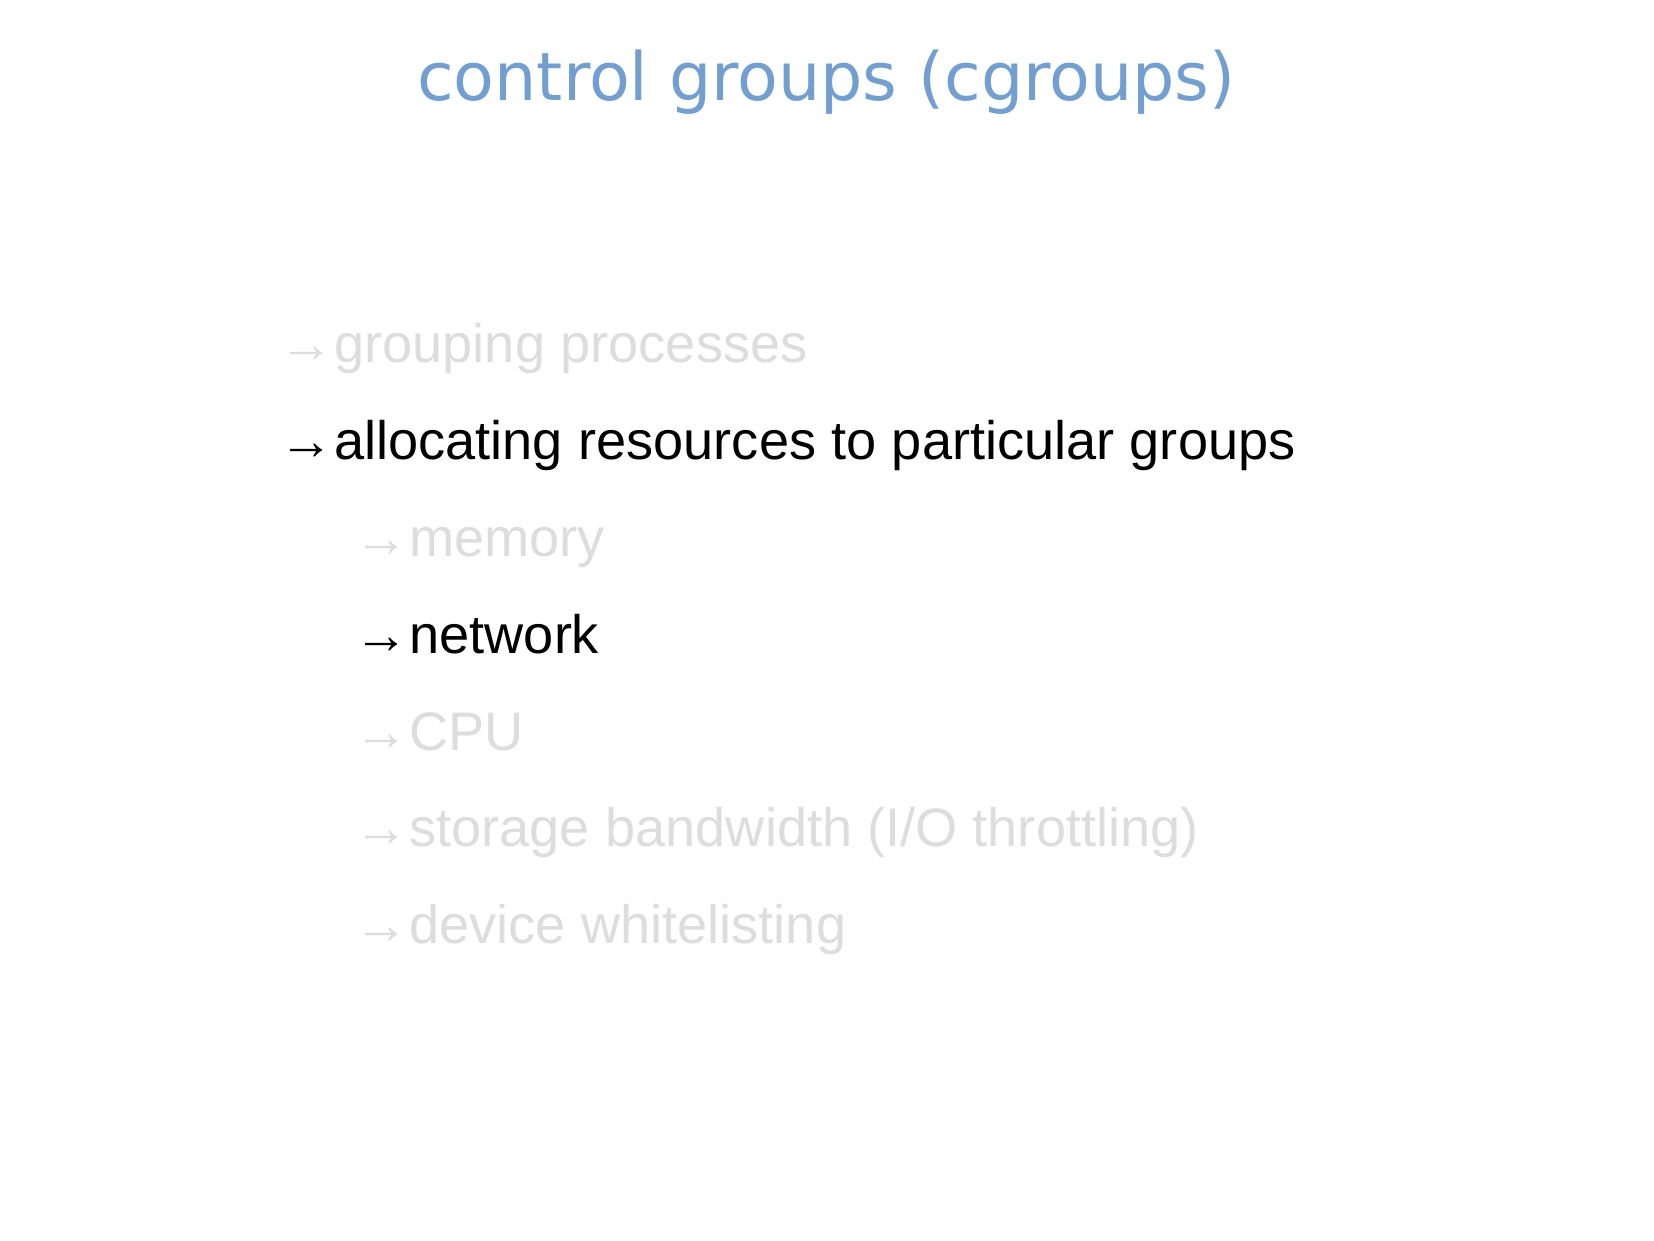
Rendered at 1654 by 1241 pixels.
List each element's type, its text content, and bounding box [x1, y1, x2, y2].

text_box control groups (cgroups) [402, 31, 1252, 124]
text_box →grouping processes →allocating resources to particular groups →memory →network →CPU →storage bandwidth (I/O throttling) →device whitelisting [265, 276, 1389, 964]
